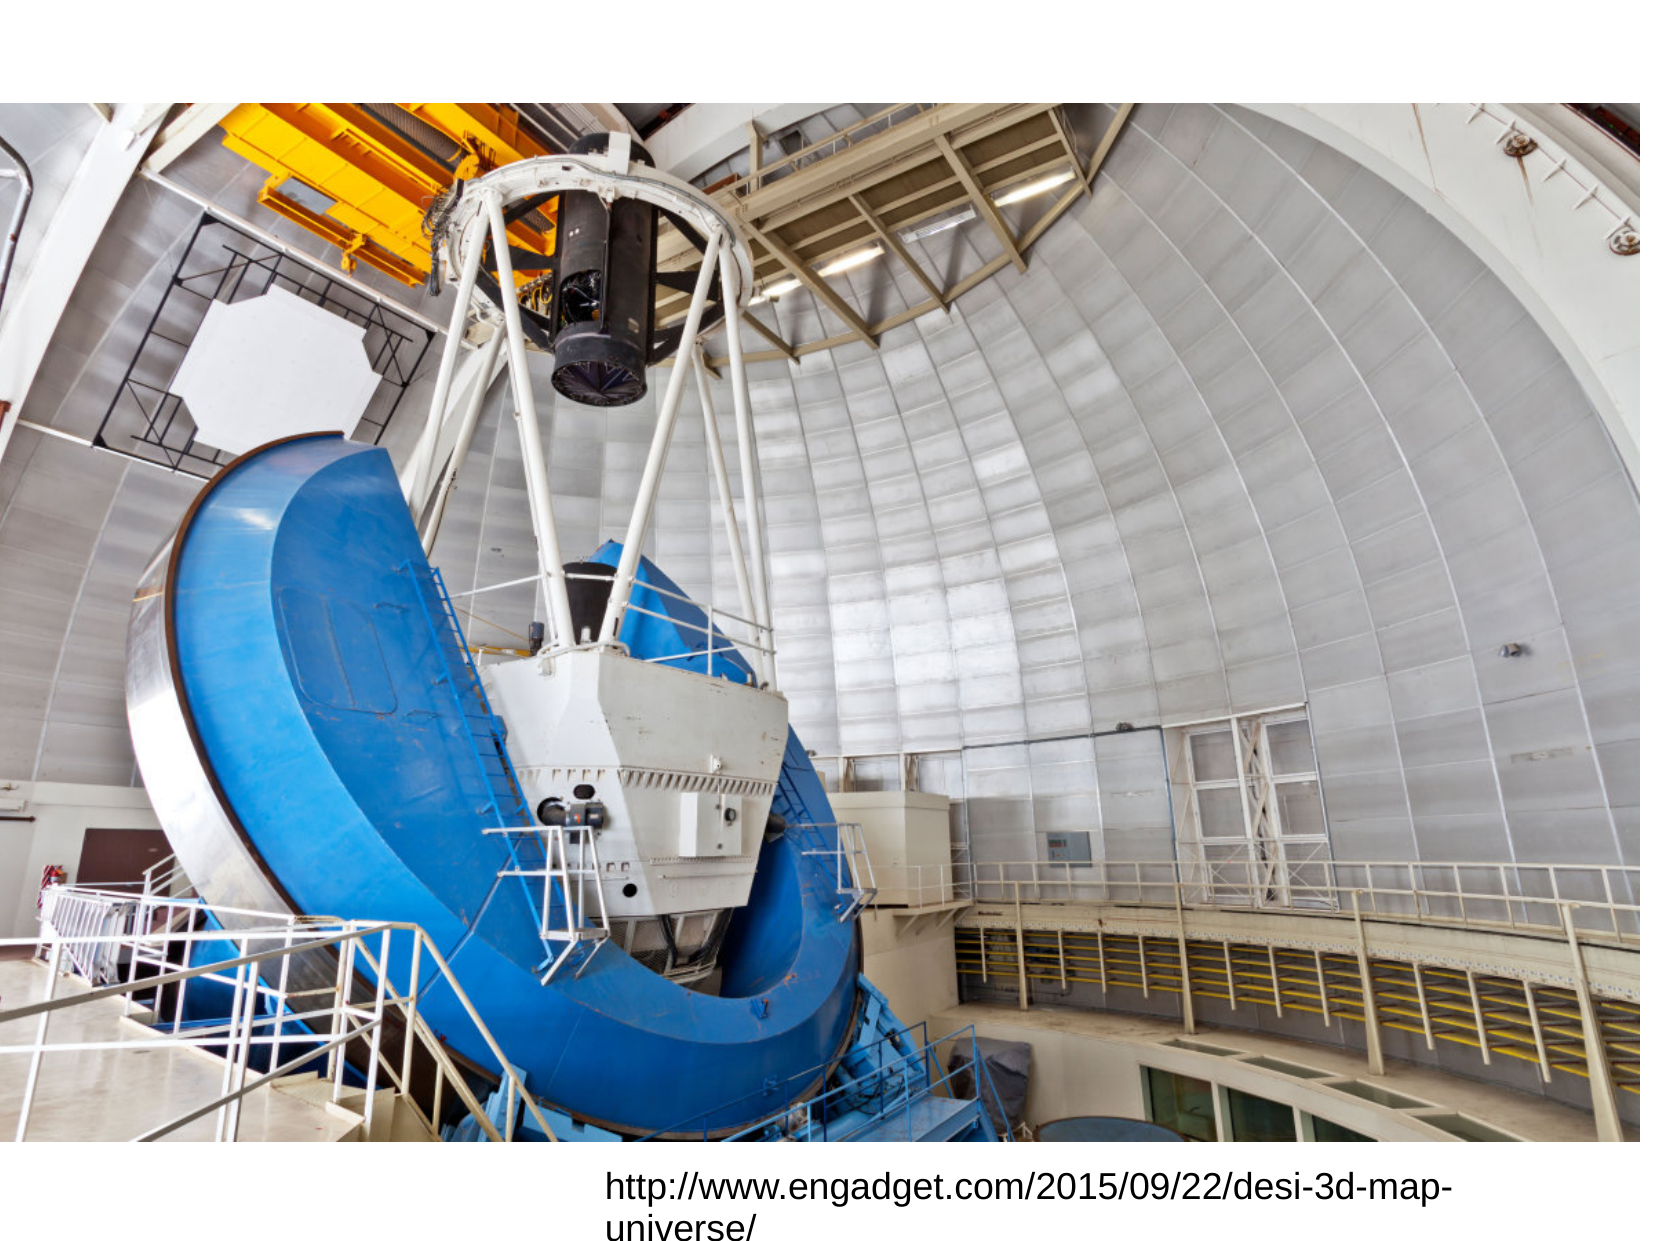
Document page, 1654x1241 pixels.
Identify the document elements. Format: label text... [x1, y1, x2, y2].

text_box http://www.engadget.com/2015/09/22/desi-3d-map-universe/ [590, 1158, 1621, 1216]
picture [0, 103, 1640, 1142]
